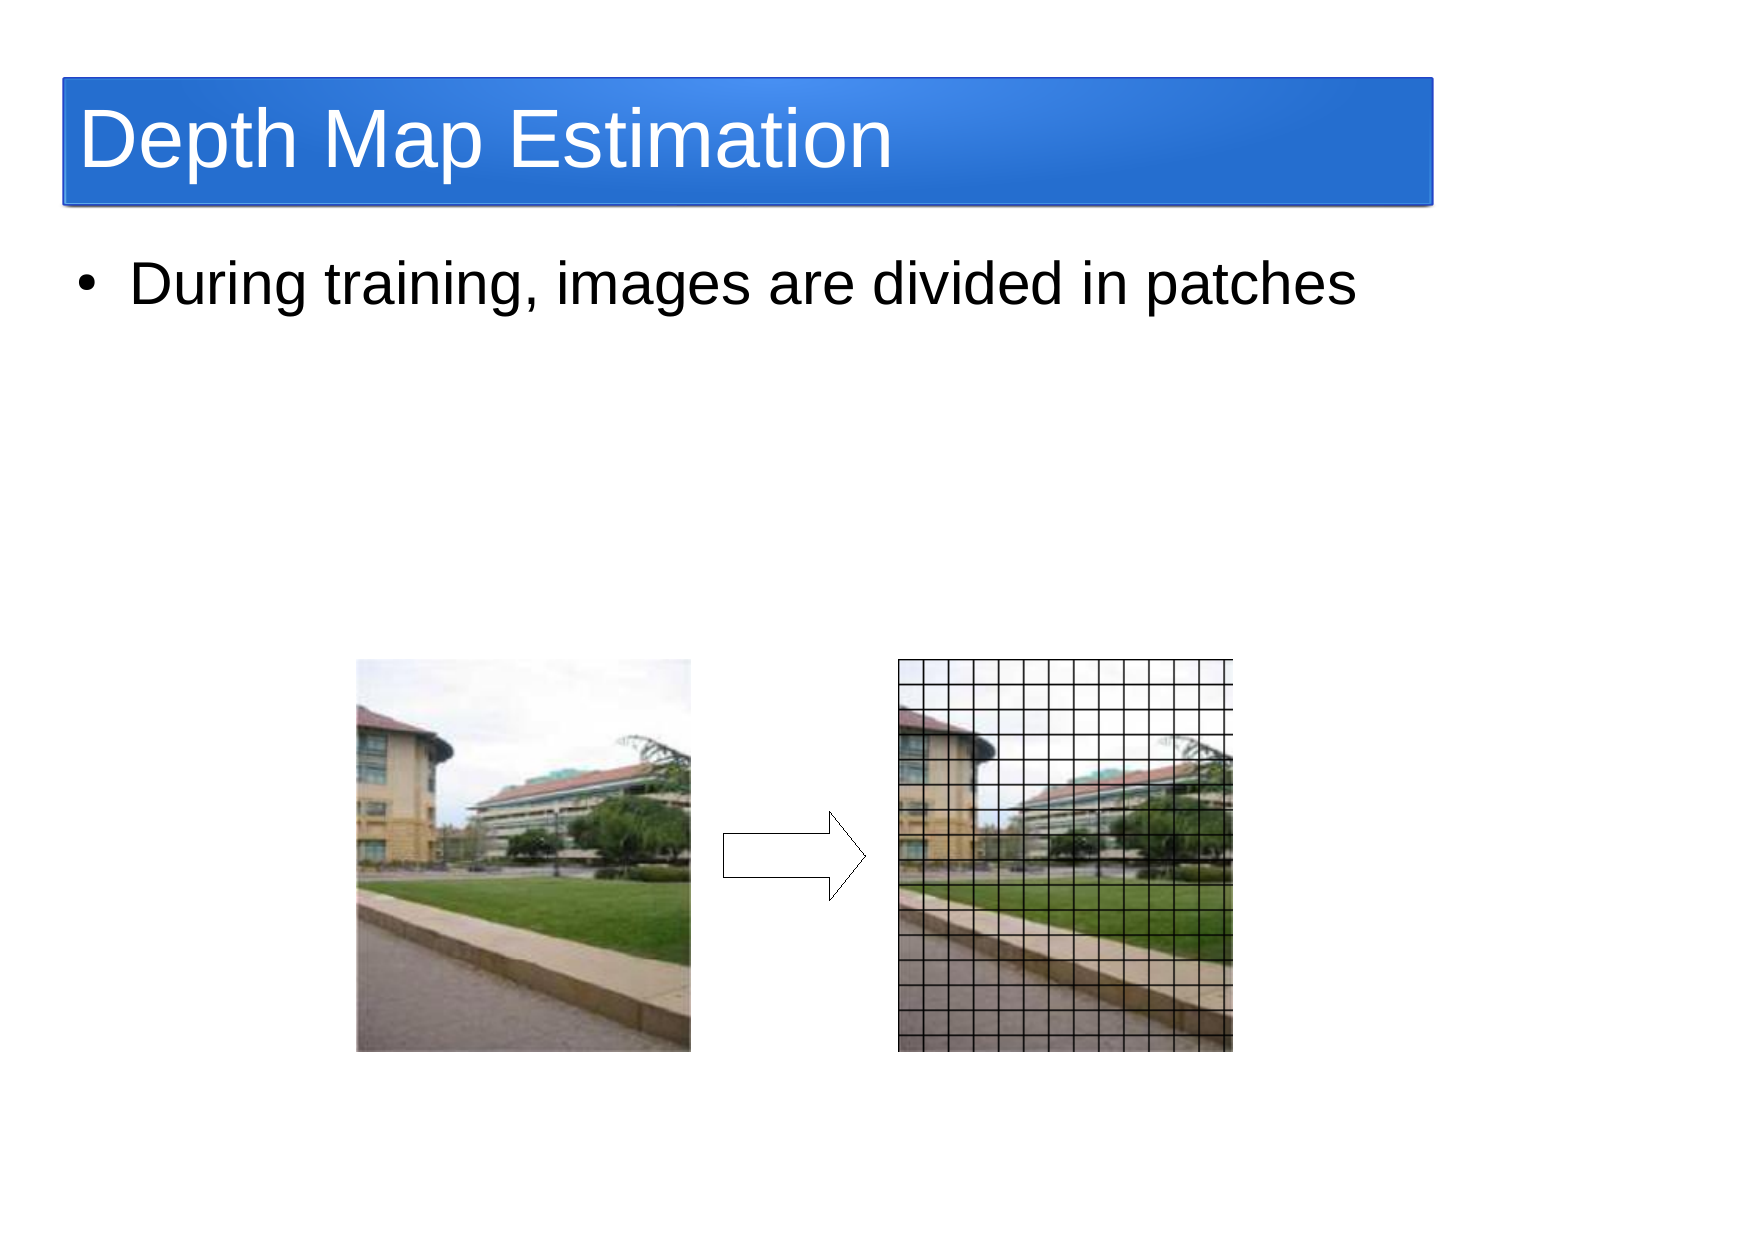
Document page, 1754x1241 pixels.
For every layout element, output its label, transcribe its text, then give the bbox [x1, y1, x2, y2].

picture [356, 659, 691, 1052]
title Depth Map Estimation [78, 80, 1429, 198]
list During training, images are divided in patches [58, 249, 1696, 354]
picture [898, 659, 1233, 1052]
picture [58, 77, 1439, 209]
